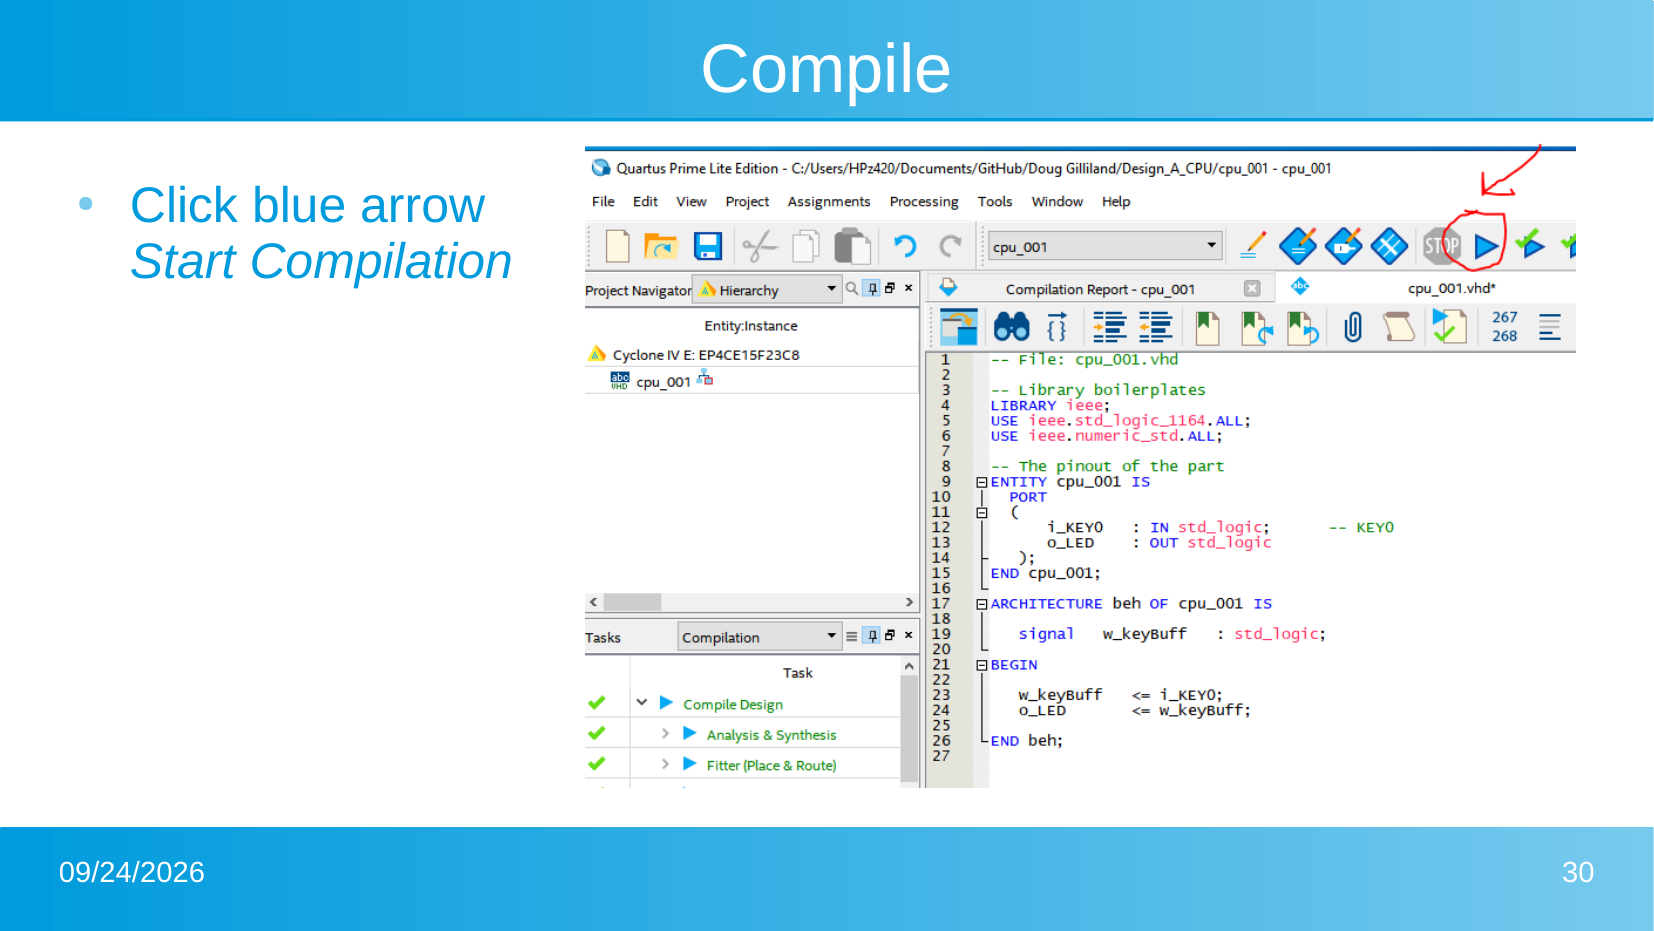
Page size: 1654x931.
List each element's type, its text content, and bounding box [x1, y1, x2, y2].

title Compile [59, 29, 1595, 108]
list Click blue arrow Start Compilation [59, 177, 563, 768]
picture [585, 143, 1576, 788]
